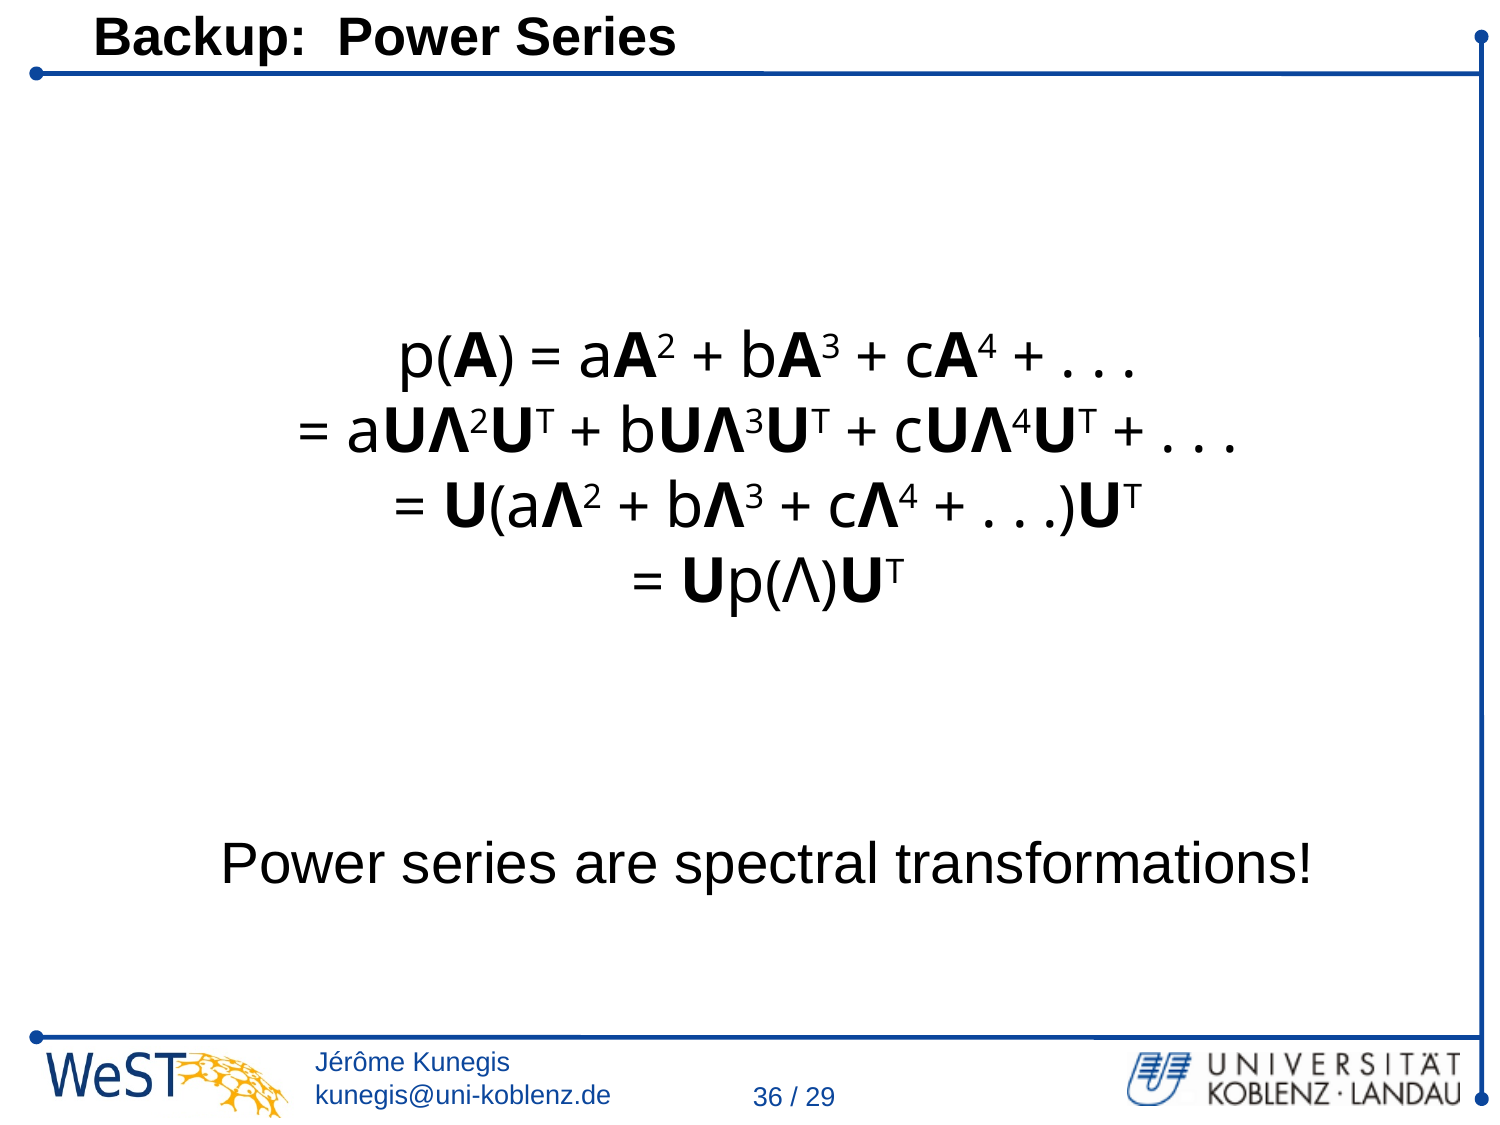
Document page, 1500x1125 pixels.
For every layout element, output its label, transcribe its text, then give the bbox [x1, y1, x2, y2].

picture [1127, 1052, 1460, 1106]
text_box Backup: Power Series [78, 0, 1477, 74]
text_box p(A) = aA2 + bA3 + cA4 + . . . = aUΛ2UT + bUΛ3UT + cUΛ4UT + . . . = U(aΛ2 + bΛ3 + cΛ4 + . . .)UT = Up(Λ)UT Power series are spectral transformations! [59, 147, 1477, 952]
picture [41, 1046, 302, 1118]
